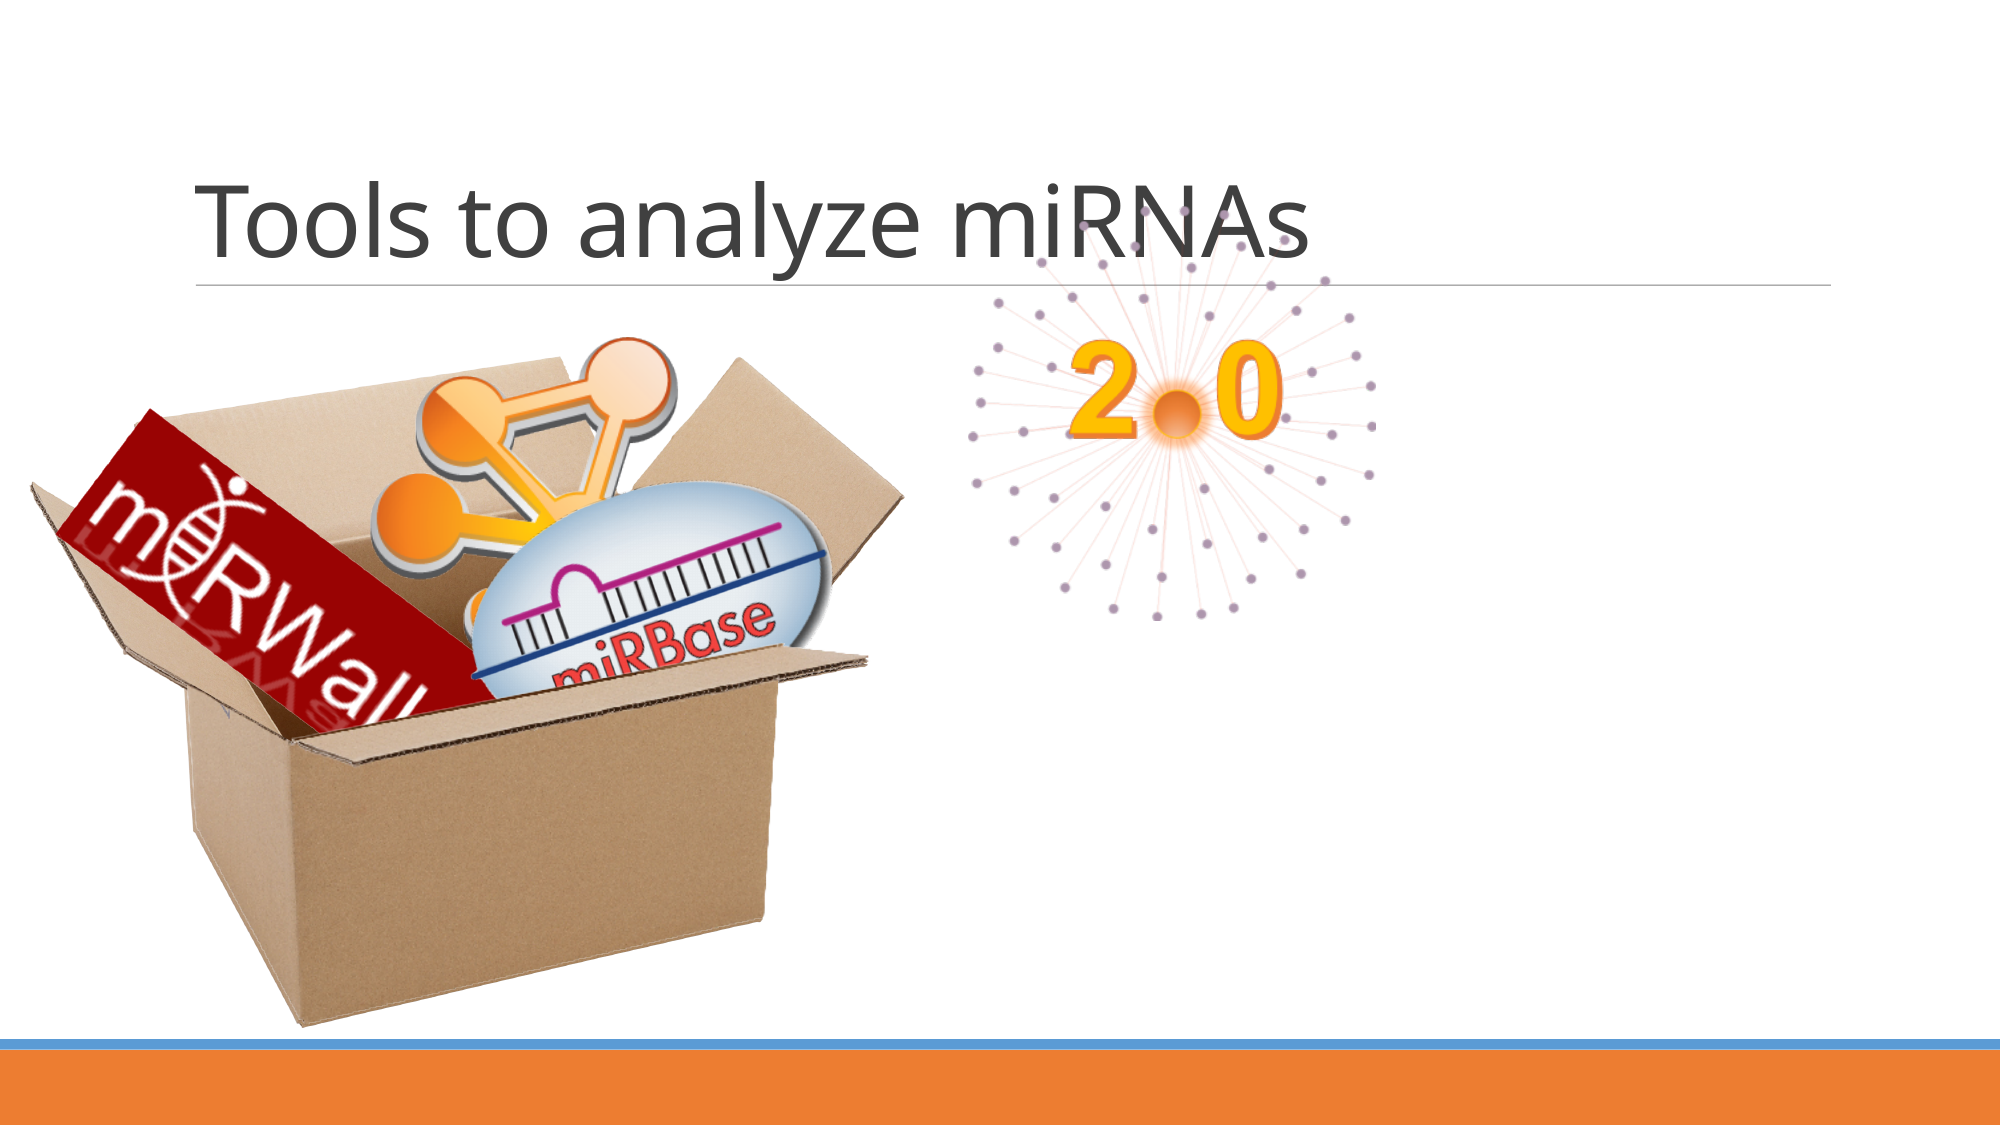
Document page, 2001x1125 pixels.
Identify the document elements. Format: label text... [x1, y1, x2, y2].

picture [968, 205, 1376, 621]
text_box [32, 477, 882, 1024]
title Tools to analyze miRNAs [180, 47, 1830, 285]
picture [29, 337, 905, 1028]
